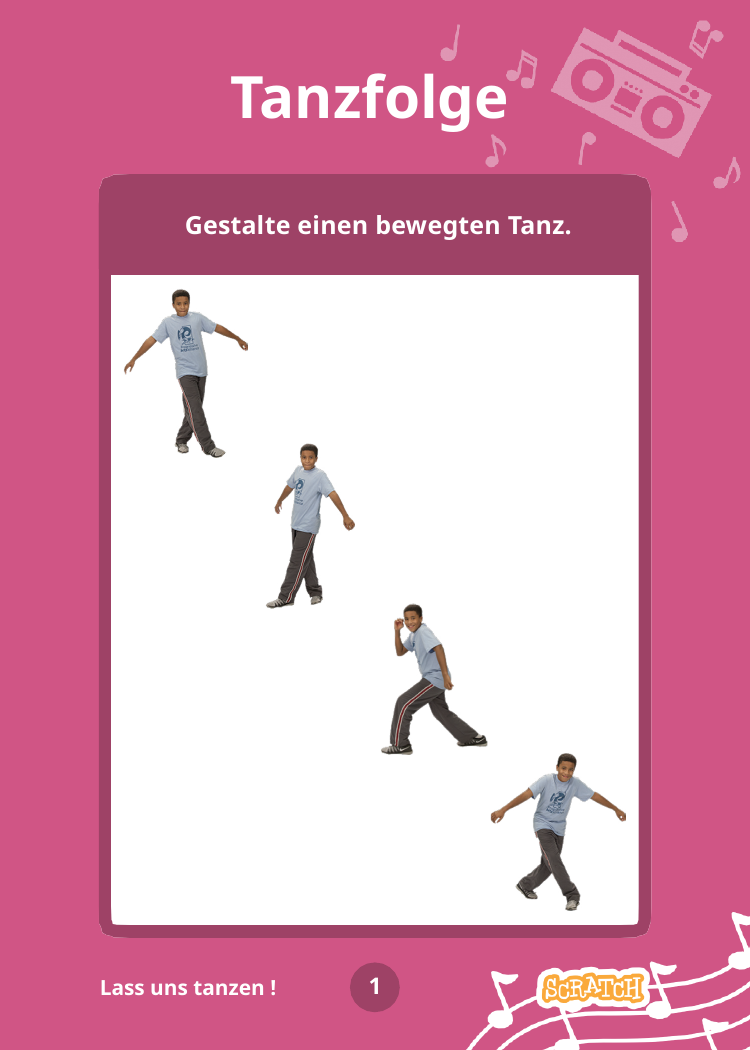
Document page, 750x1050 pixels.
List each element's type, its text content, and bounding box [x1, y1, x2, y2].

text_box Gestalte einen bewegten Tanz. [153, 209, 603, 240]
text_box 1 [366, 971, 384, 1000]
text_box Tanzfolge [70, 43, 549, 236]
text_box [0, 0, 750, 1050]
text_box Lass uns tanzen ! [97, 974, 284, 1000]
